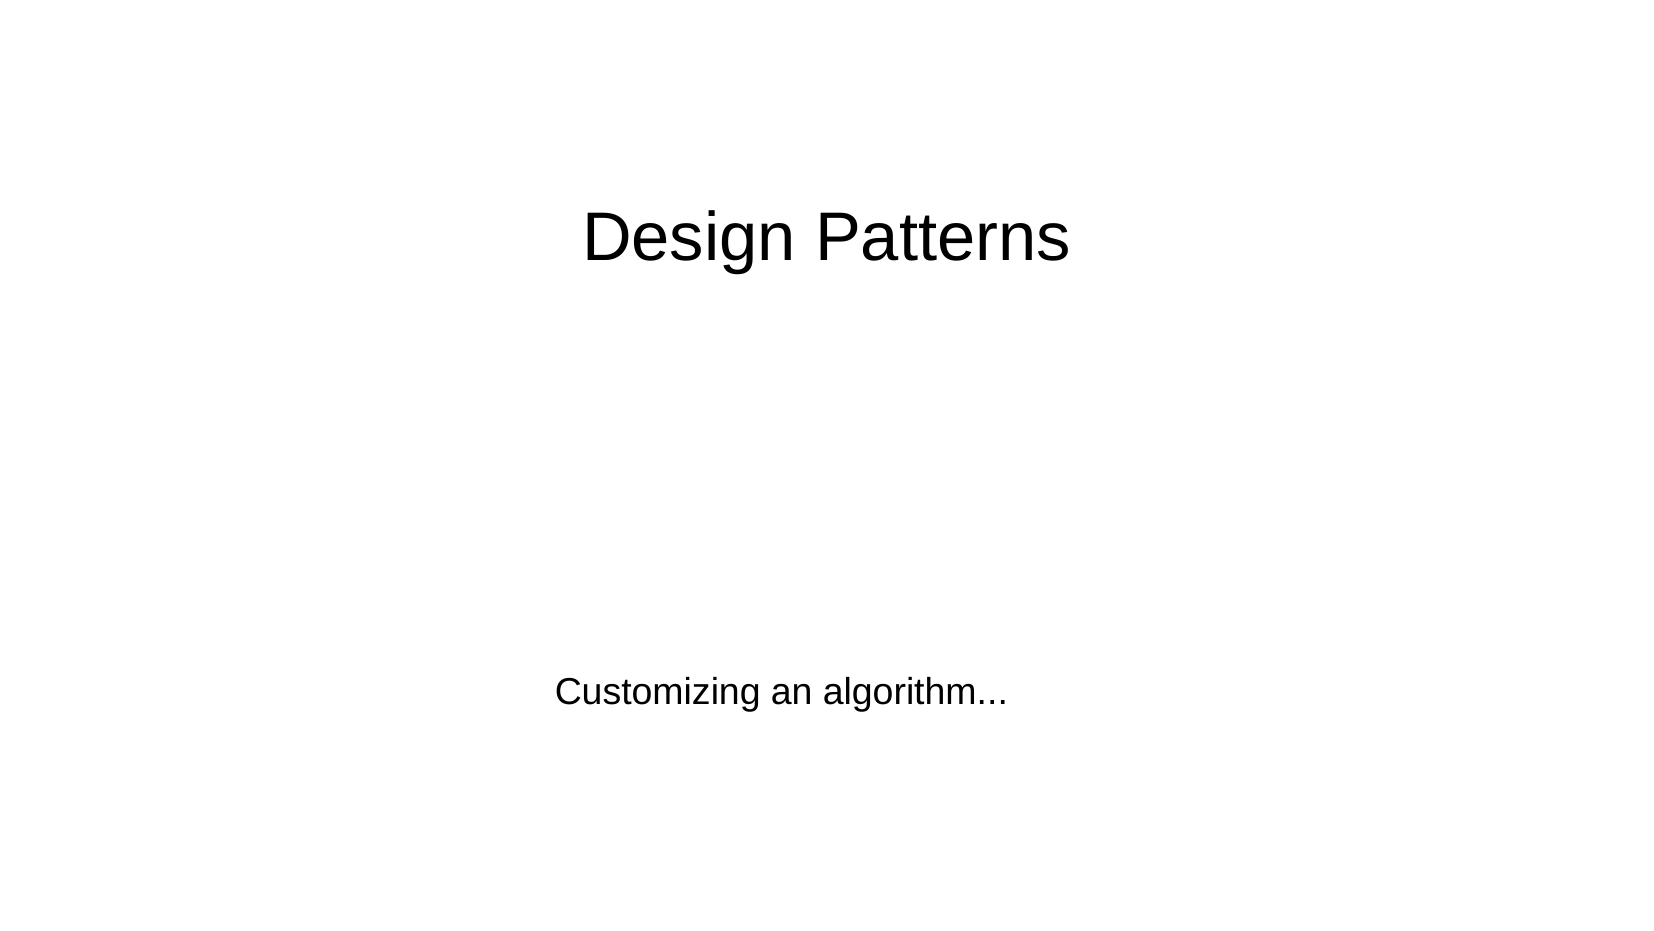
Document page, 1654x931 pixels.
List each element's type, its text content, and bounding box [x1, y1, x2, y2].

text_box Customizing an algorithm... [540, 663, 1024, 721]
title Design Patterns [82, 37, 1571, 436]
